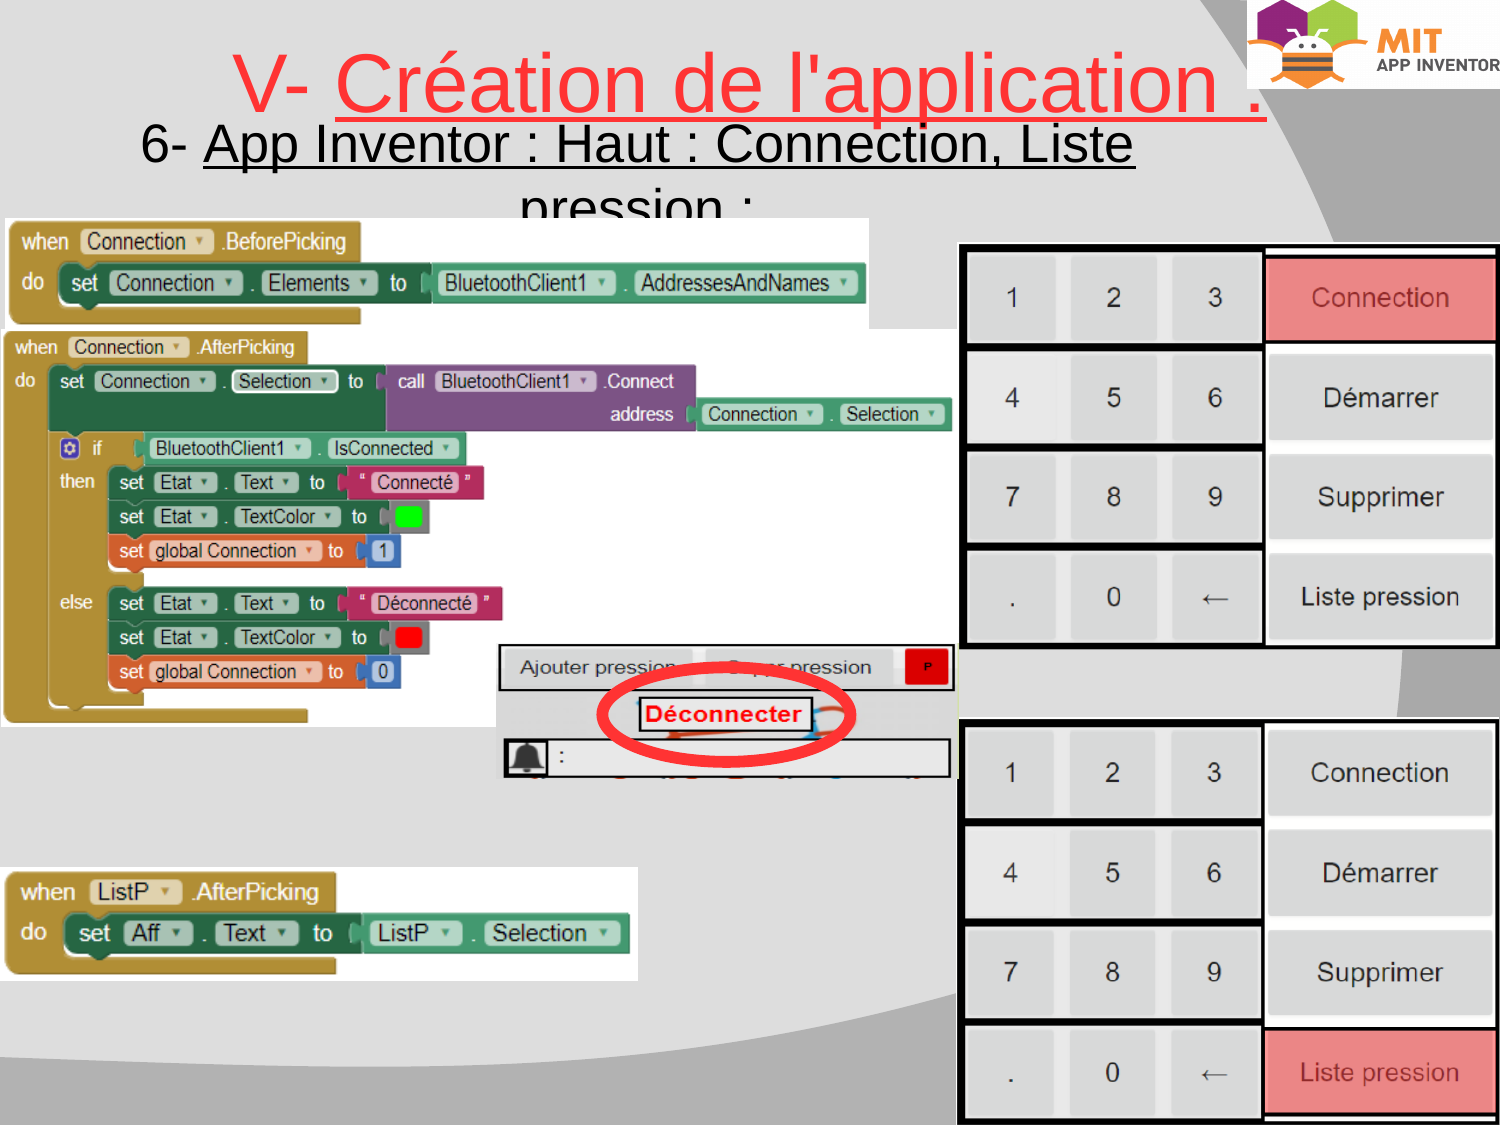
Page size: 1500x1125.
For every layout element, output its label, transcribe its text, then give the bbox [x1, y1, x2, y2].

text_box 6- App Inventor : Haut : Connection, Liste pression : [0, 94, 1276, 253]
text_box V- Création de l'application : [0, 0, 1500, 159]
picture [1247, 0, 1500, 89]
picture [1, 218, 1500, 1125]
picture [0, 867, 638, 981]
